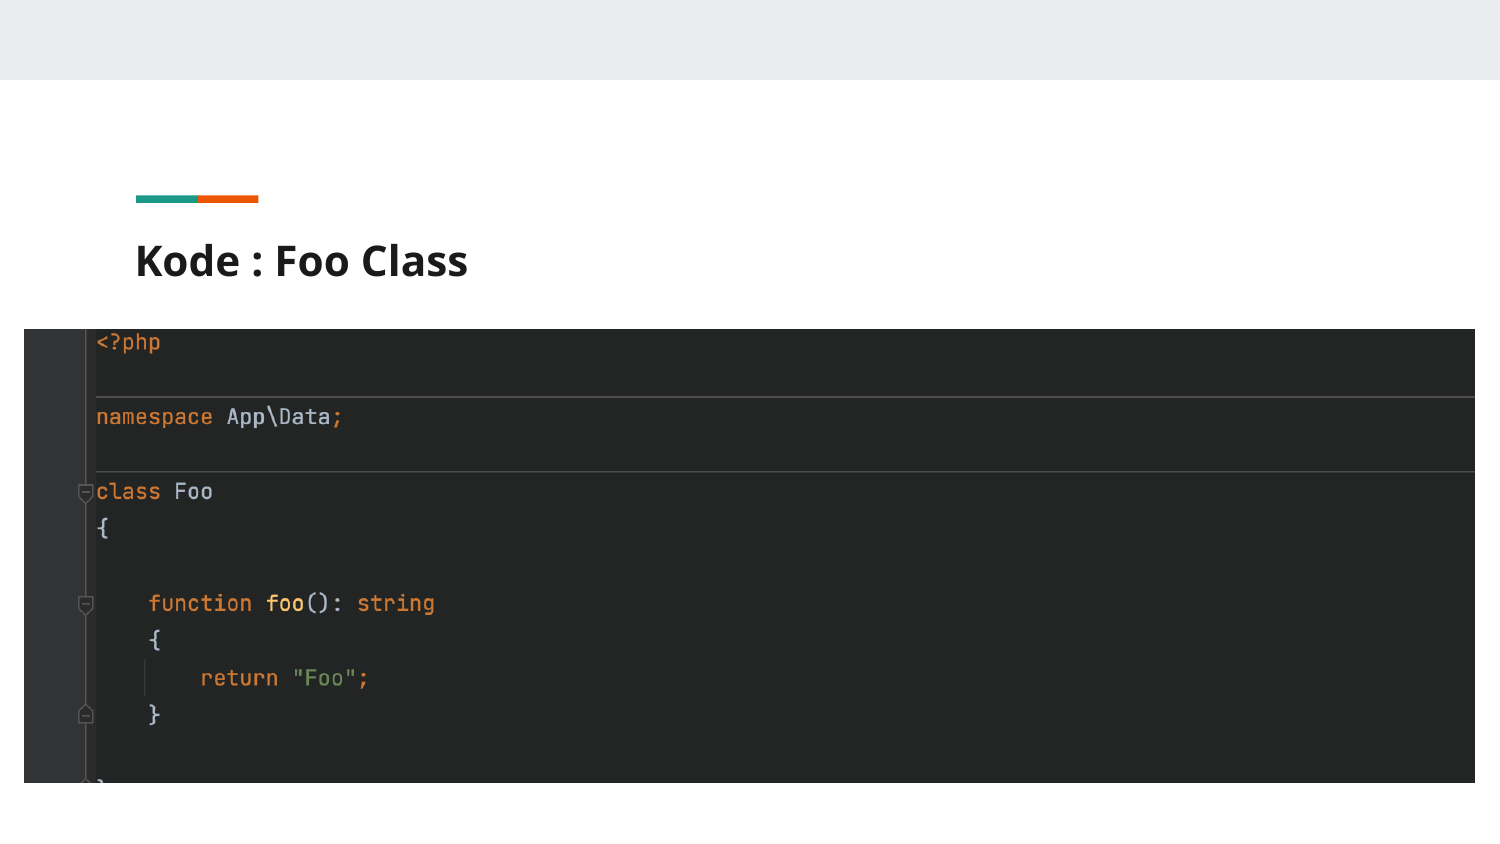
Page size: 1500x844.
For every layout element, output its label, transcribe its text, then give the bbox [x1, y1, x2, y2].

title Kode : Foo Class [119, 216, 1381, 305]
picture [24, 329, 1475, 783]
